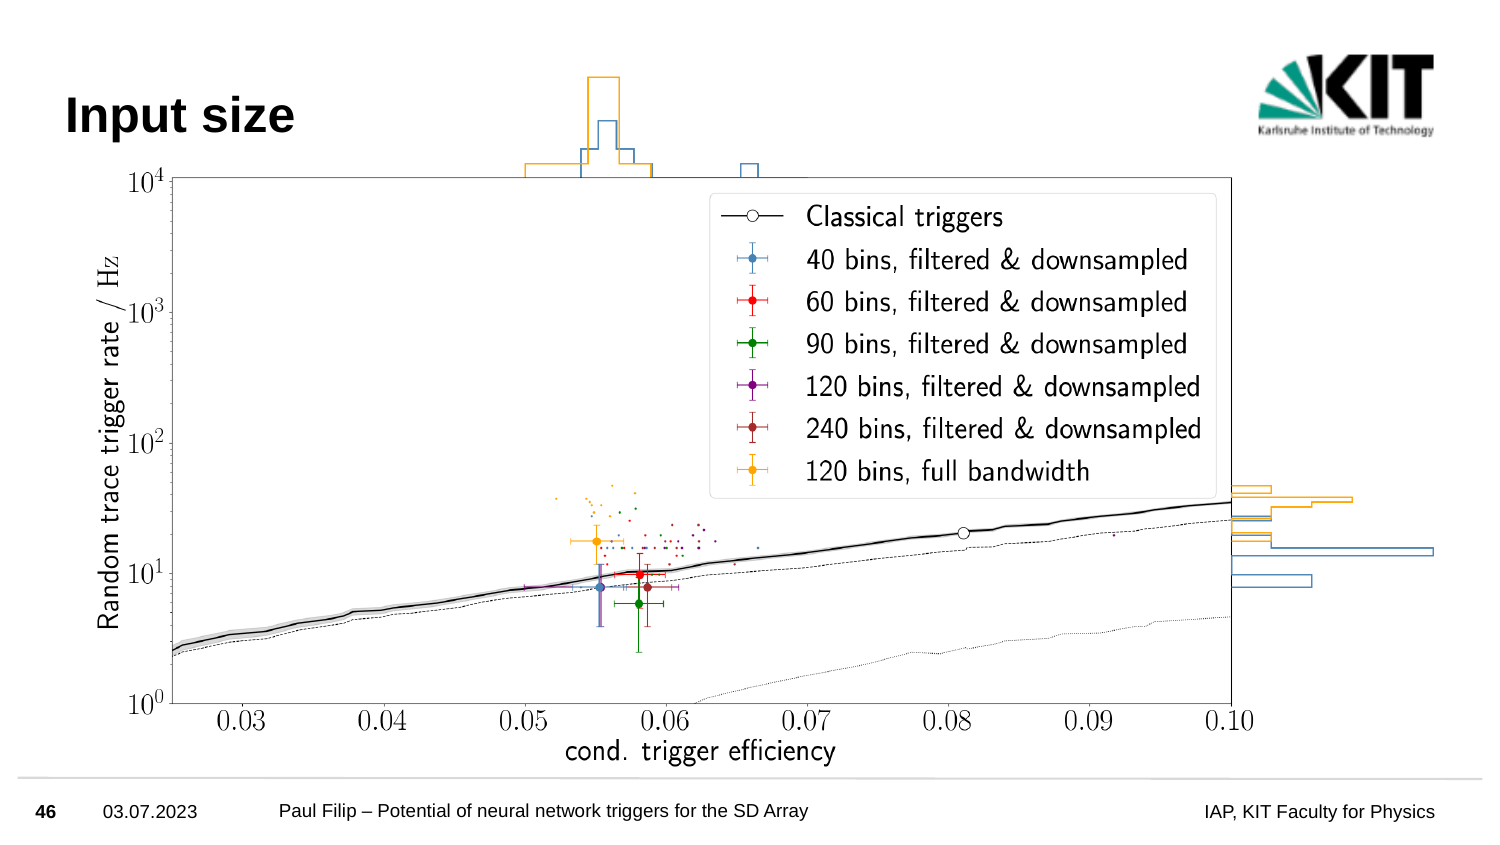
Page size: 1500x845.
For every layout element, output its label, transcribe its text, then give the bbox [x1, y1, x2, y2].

picture [90, 27, 1475, 772]
slide_number <number> [35, 778, 89, 844]
title Input size [64, 48, 1192, 144]
slide_number 03.07.2023 [102, 778, 272, 844]
